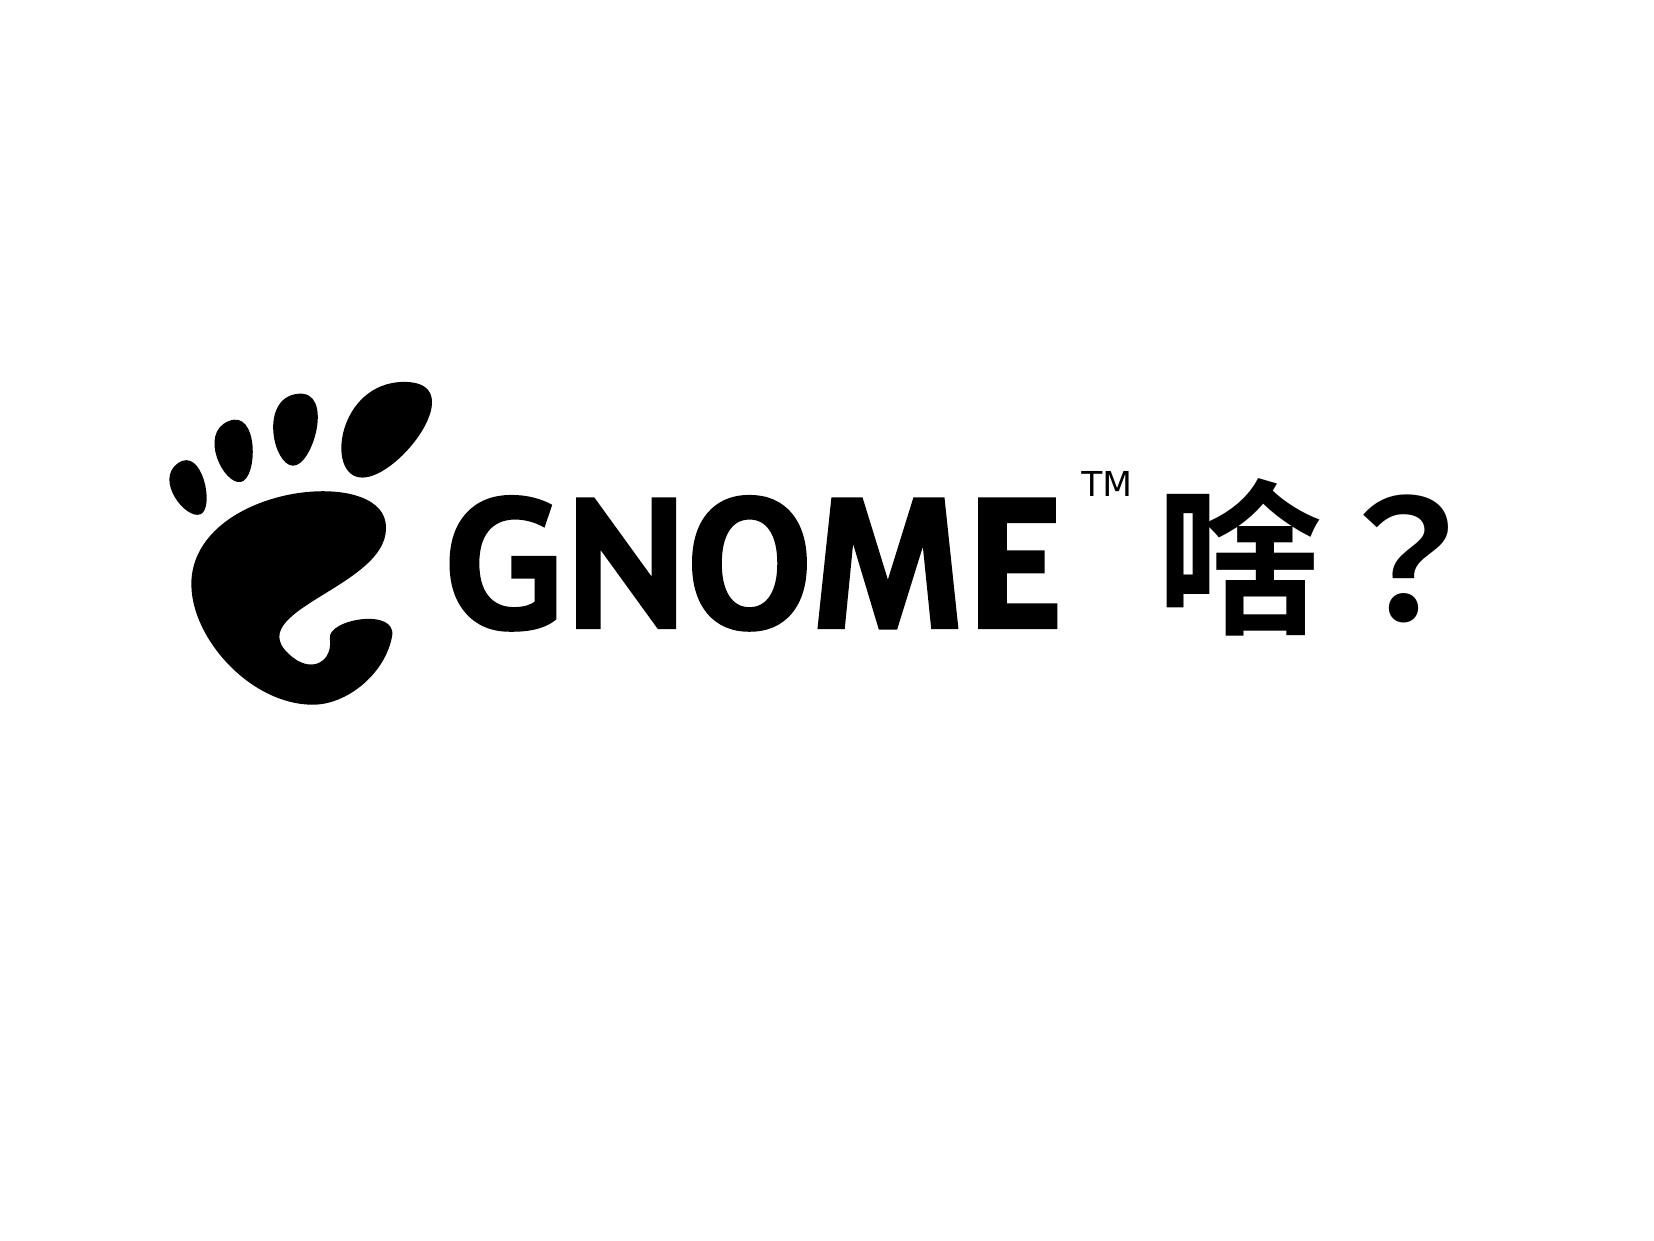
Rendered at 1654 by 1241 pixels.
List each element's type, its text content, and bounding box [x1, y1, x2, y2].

picture [153, 366, 1145, 721]
title 啥？ [962, 283, 1654, 815]
